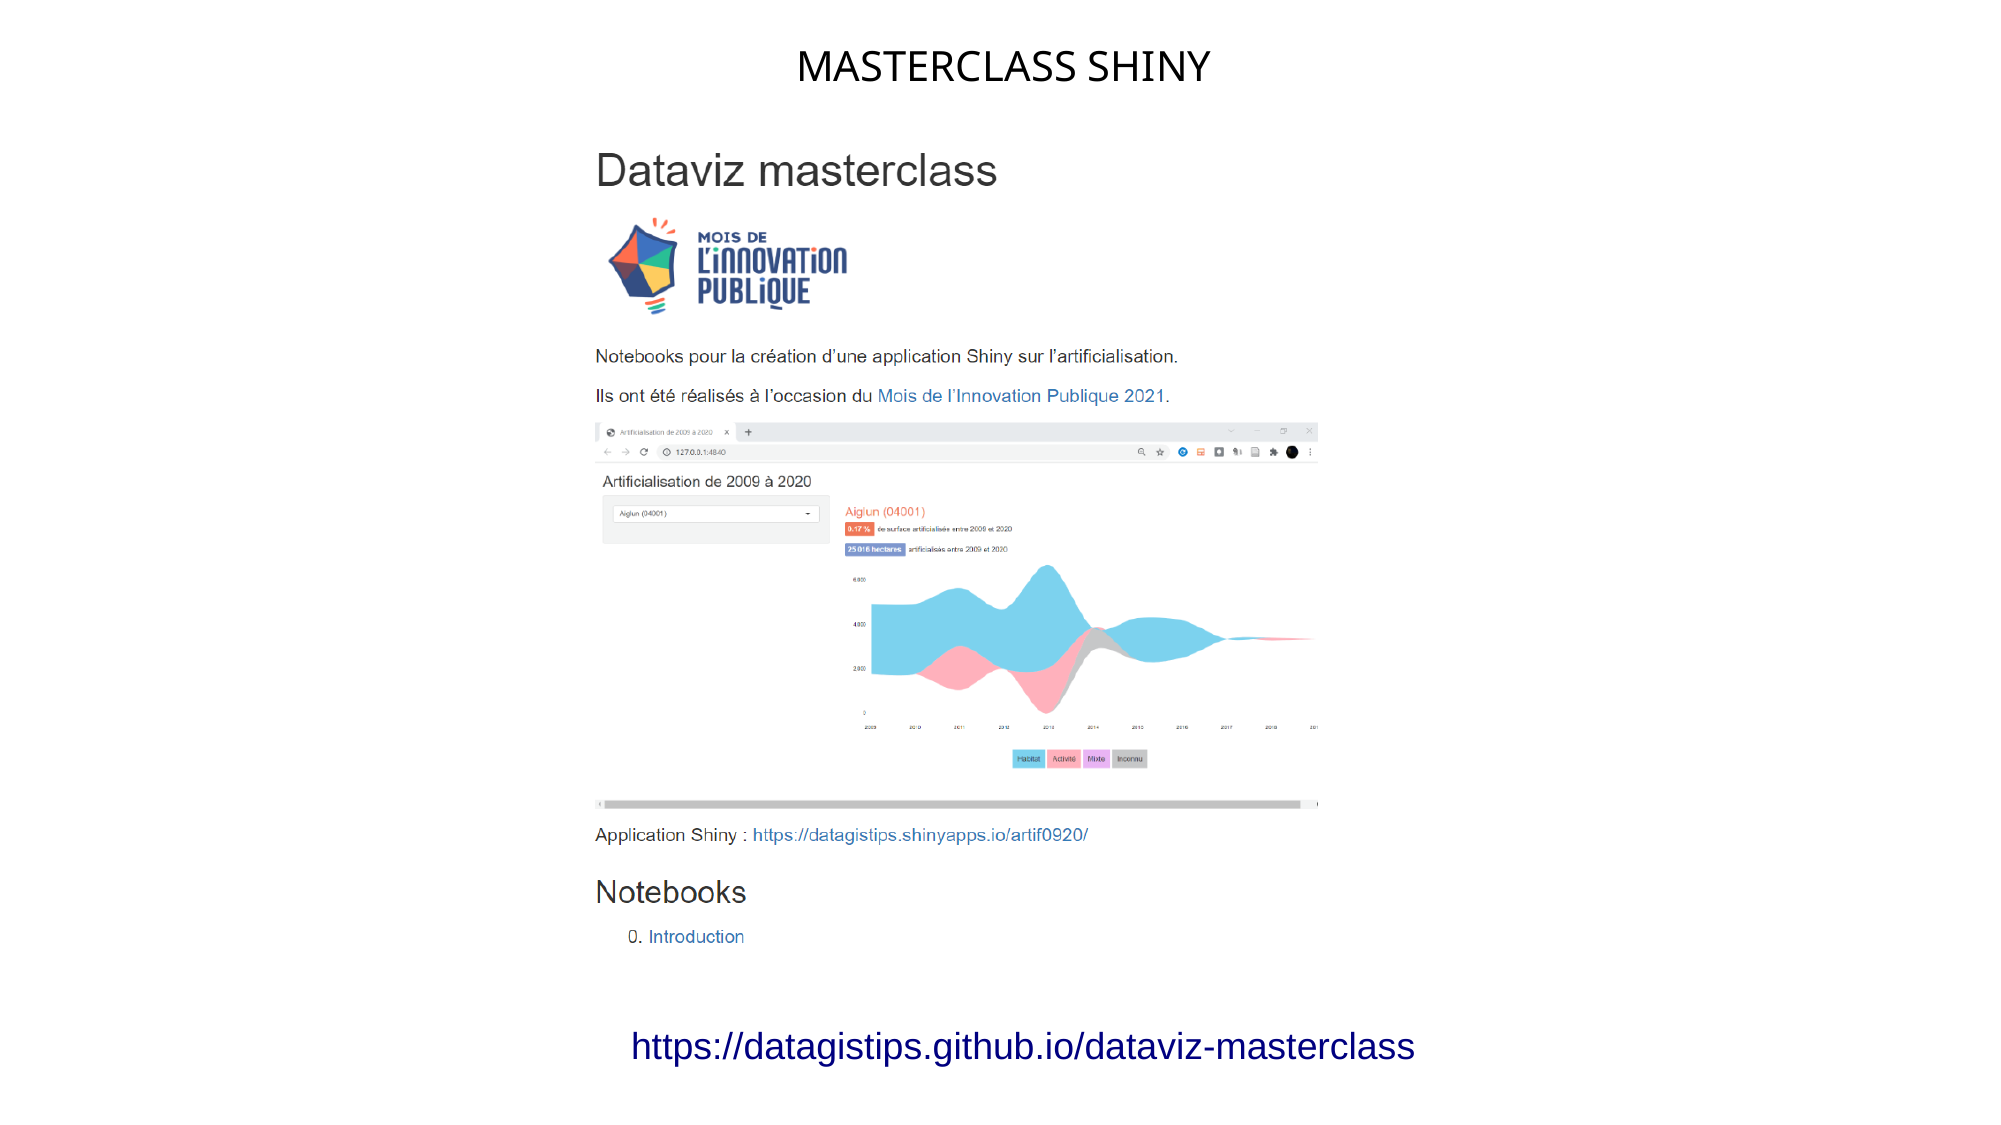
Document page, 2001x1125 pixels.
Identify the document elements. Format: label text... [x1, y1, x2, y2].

text_box https://datagistips.github.io/dataviz-masterclass [616, 1017, 1441, 1075]
text_box Masterclass shiny [0, 0, 2000, 130]
picture [531, 147, 1492, 961]
